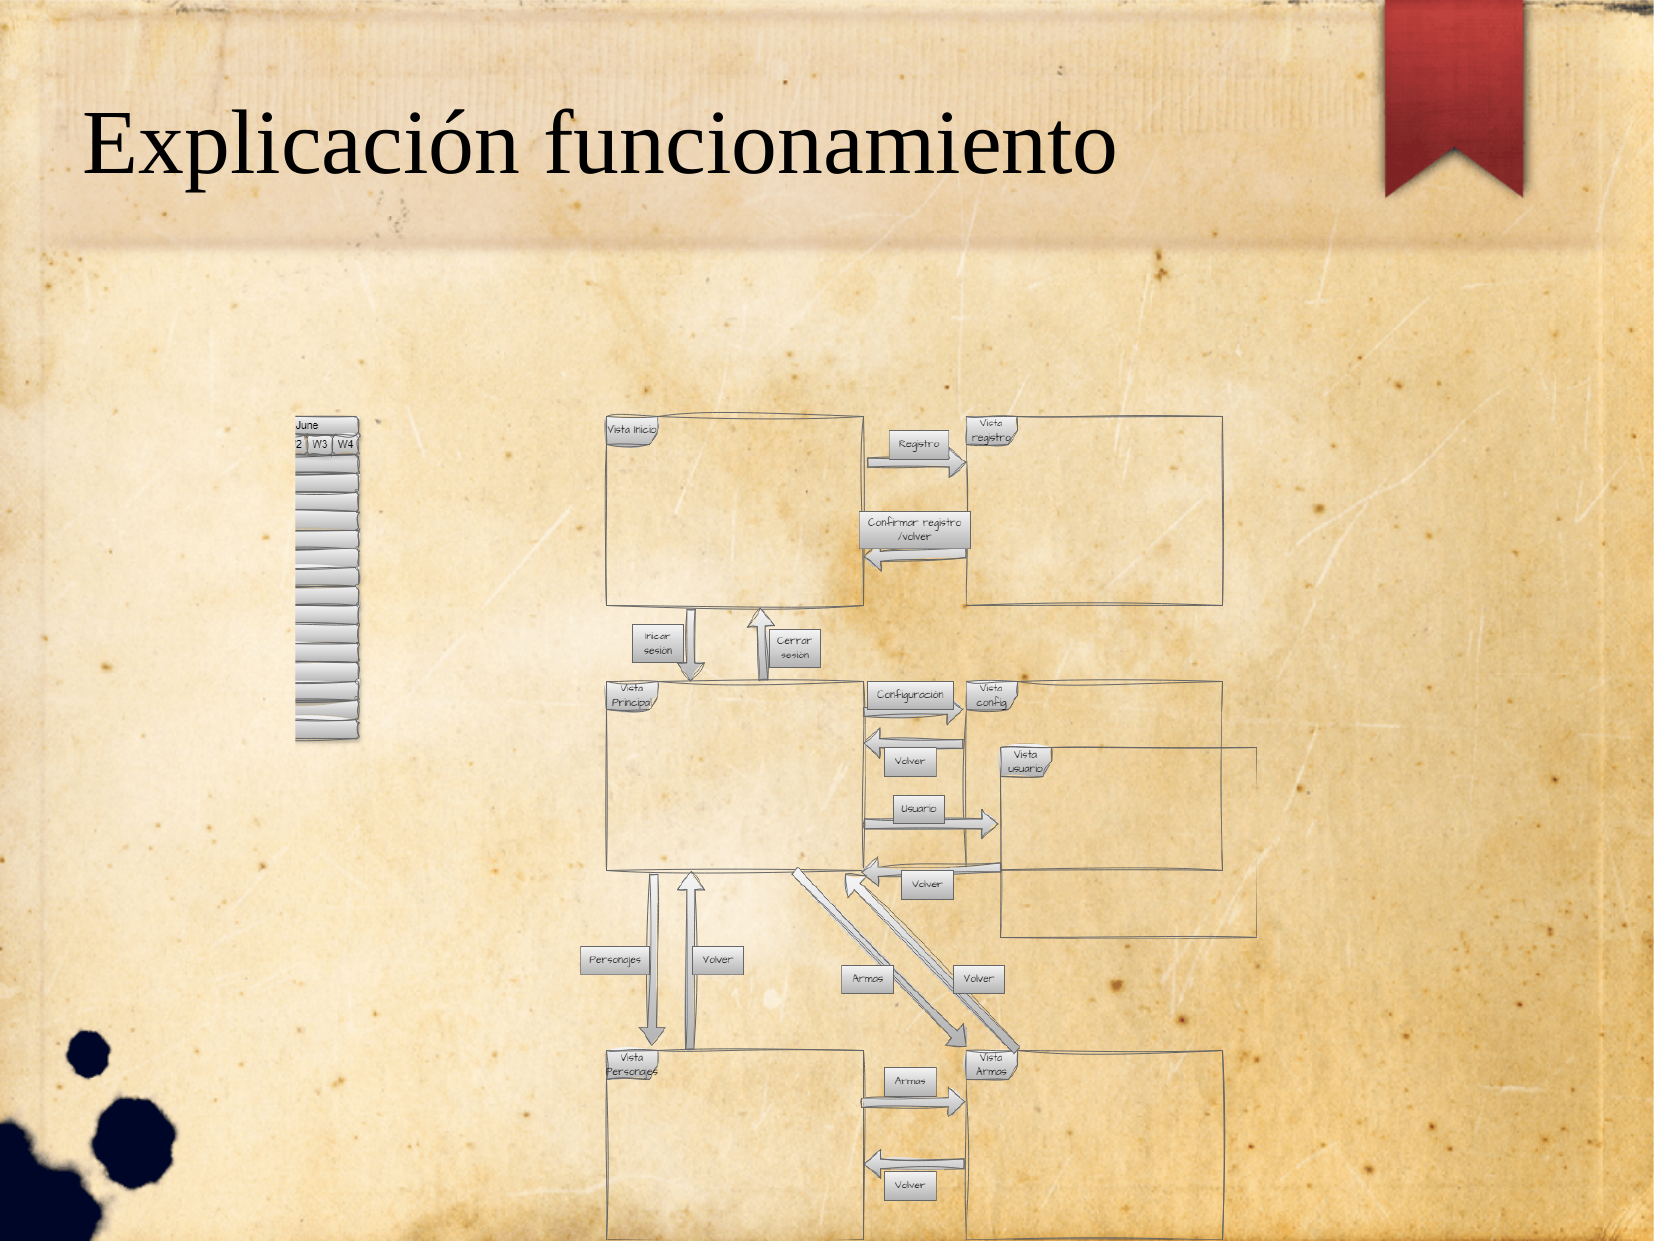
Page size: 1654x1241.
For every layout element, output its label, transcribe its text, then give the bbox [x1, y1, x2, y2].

title Explicación funcionamiento [82, 49, 1347, 237]
picture [0, 0, 1654, 1241]
